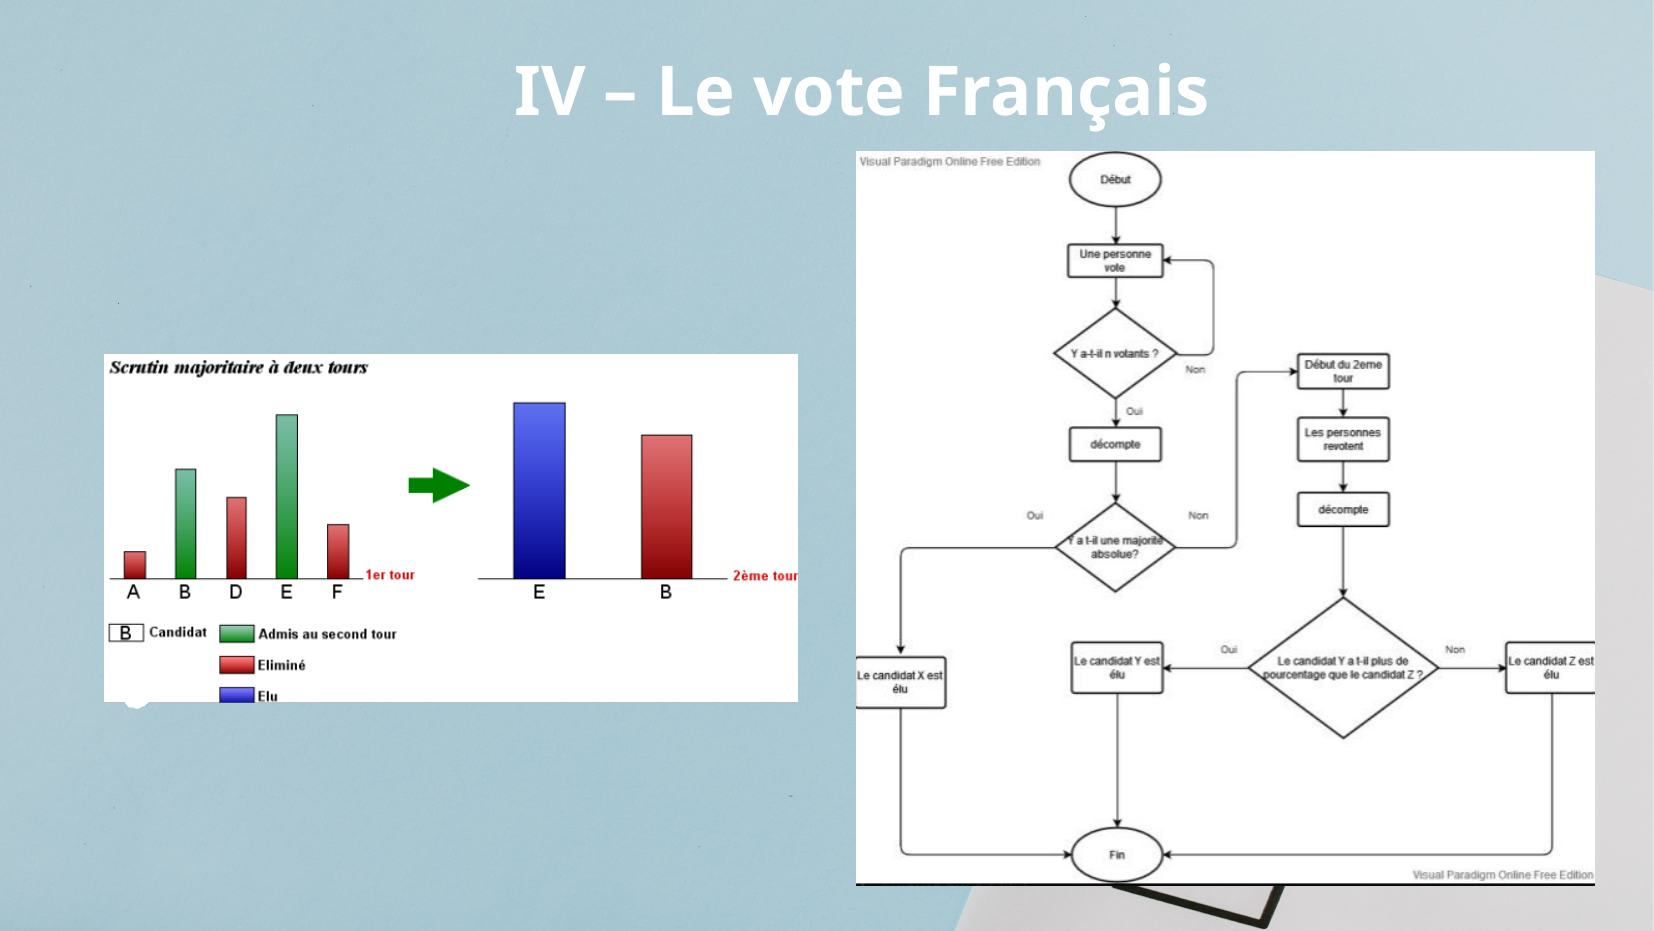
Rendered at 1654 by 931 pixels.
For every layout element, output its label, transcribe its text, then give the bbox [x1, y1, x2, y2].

picture [0, 0, 1654, 931]
title IV – Le vote Français [425, 29, 1300, 148]
